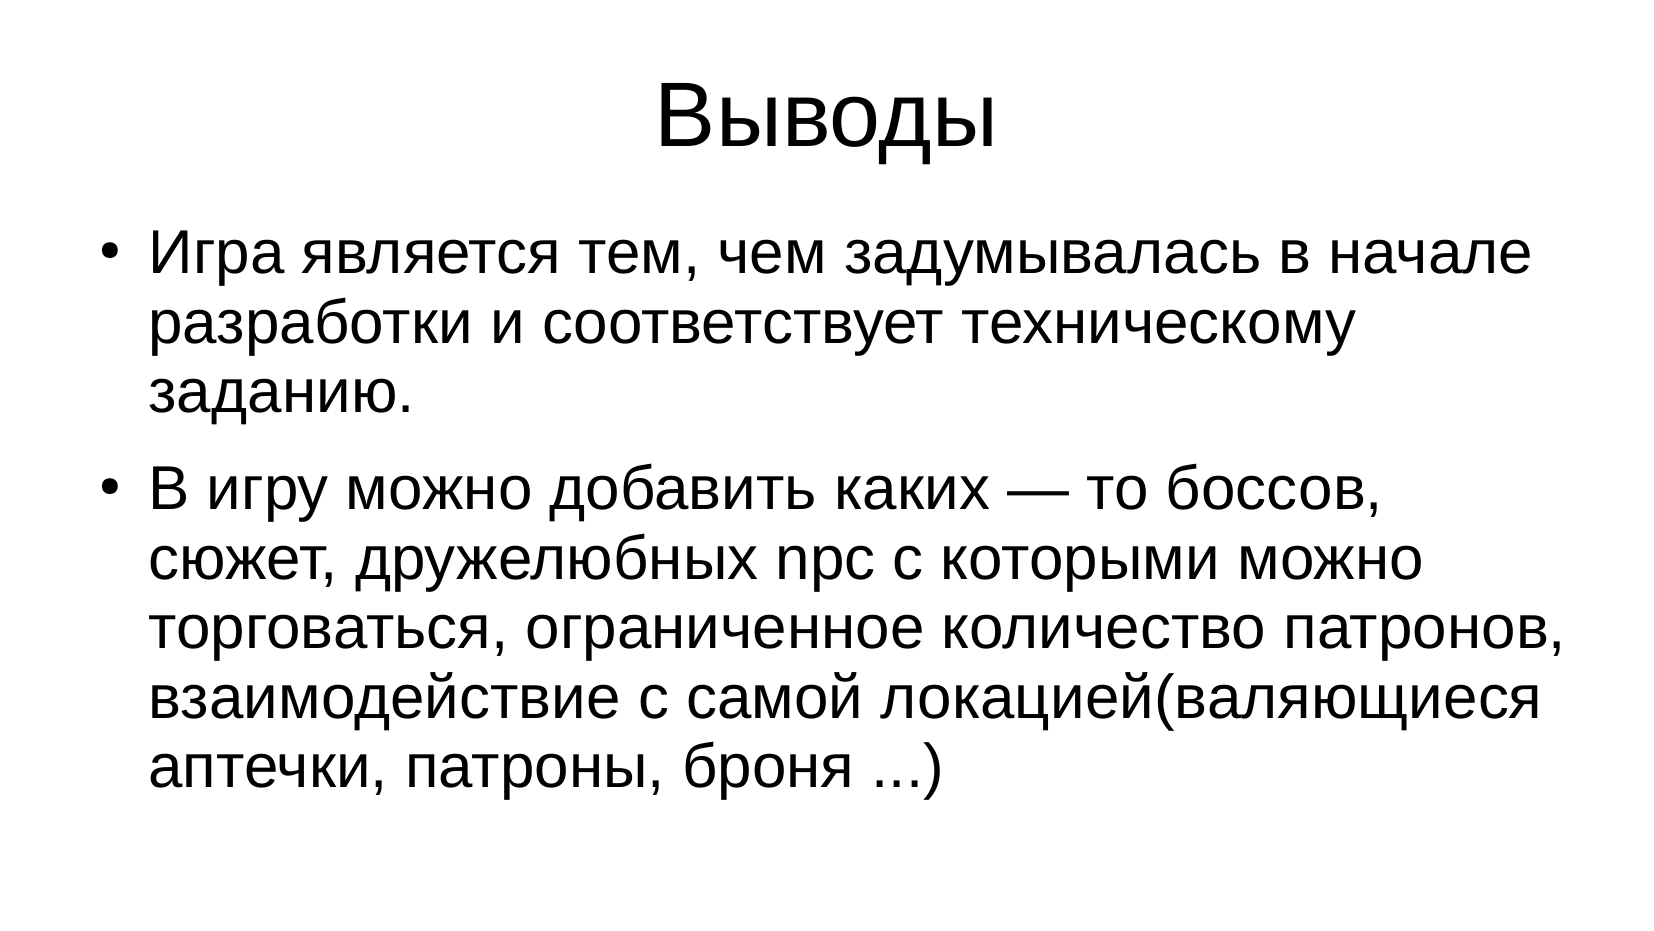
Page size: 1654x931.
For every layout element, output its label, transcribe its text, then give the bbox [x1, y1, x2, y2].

title Выводы [82, 37, 1571, 193]
list Игра является тем, чем задумывалась в начале разработки и соответствует техническому заданию. В игру можно добавить каких — то боссов, сюжет, дружелюбных npc с которыми можно торговаться, ограниченное количество патронов, взаимодействие с самой локацией(валяющиеся аптечки, патроны, броня ...) [82, 217, 1571, 851]
